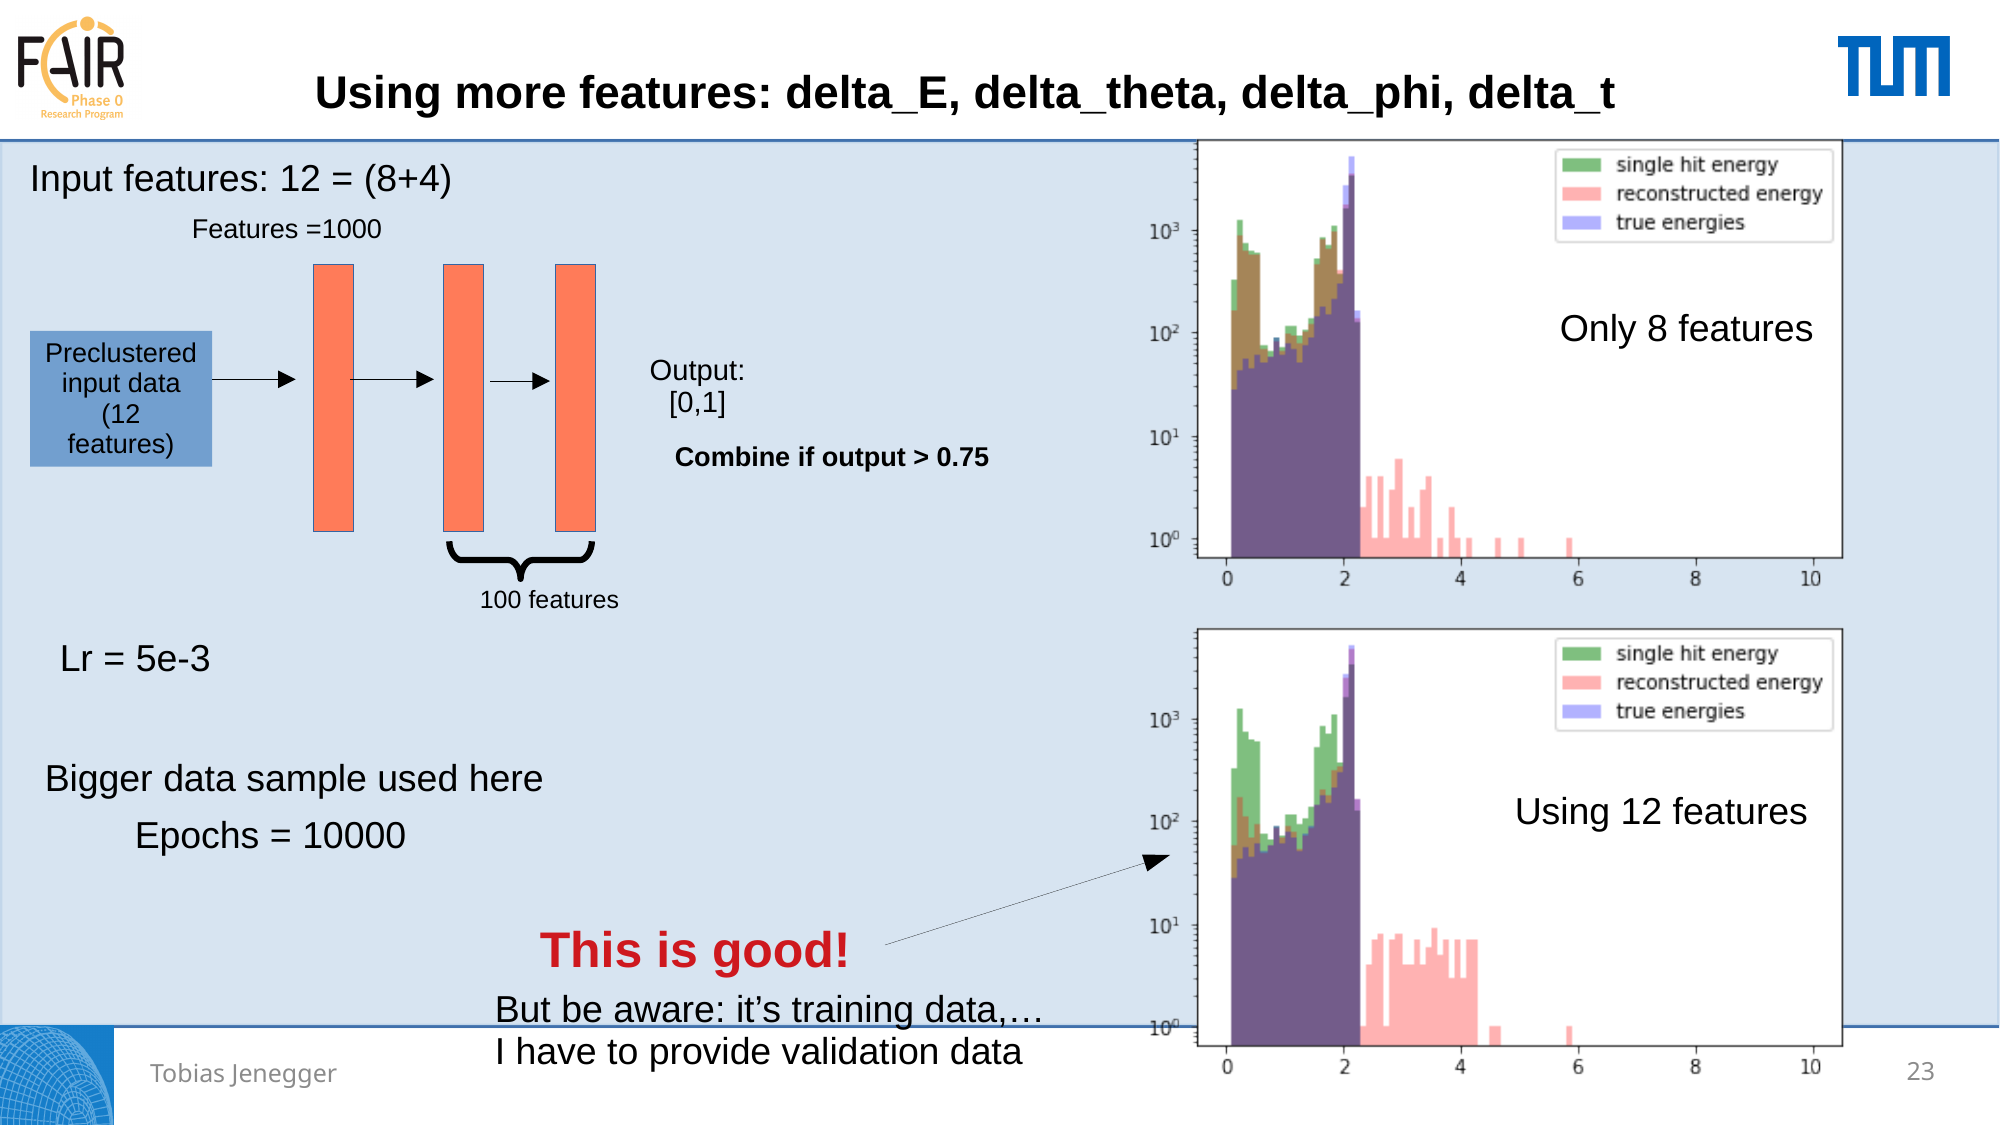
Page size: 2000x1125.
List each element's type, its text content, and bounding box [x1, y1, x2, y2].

picture [1140, 130, 1861, 1095]
text_box Epochs = 10000 [120, 806, 436, 864]
text_box Combine if output > 0.75 [660, 435, 1036, 481]
text_box Features =1000 [135, 206, 439, 277]
text_box [555, 264, 596, 532]
text_box Bigger data sample used here [30, 750, 661, 807]
text_box [443, 264, 484, 532]
text_box 100 features [465, 578, 661, 622]
picture [15, 15, 142, 120]
picture [0, 1025, 114, 1125]
text_box Input features: 12 = (8+4) [15, 149, 1140, 207]
text_box Using more features: delta_E, delta_theta, delta_phi, delta_t [300, 60, 1756, 127]
text_box But be aware: it’s training data,… I have to provide validation data [480, 980, 1066, 1080]
text_box Only 8 features [1545, 299, 1876, 357]
text_box Preclustered input data (12 features) [30, 330, 213, 467]
text_box Output: [0,1] [621, 346, 774, 427]
text_box Lr = 5e-3 [45, 630, 271, 687]
text_box [313, 277, 354, 532]
picture [1838, 36, 1950, 96]
text_box Using 12 features [1500, 783, 1831, 841]
text_box This is good! [525, 915, 886, 980]
